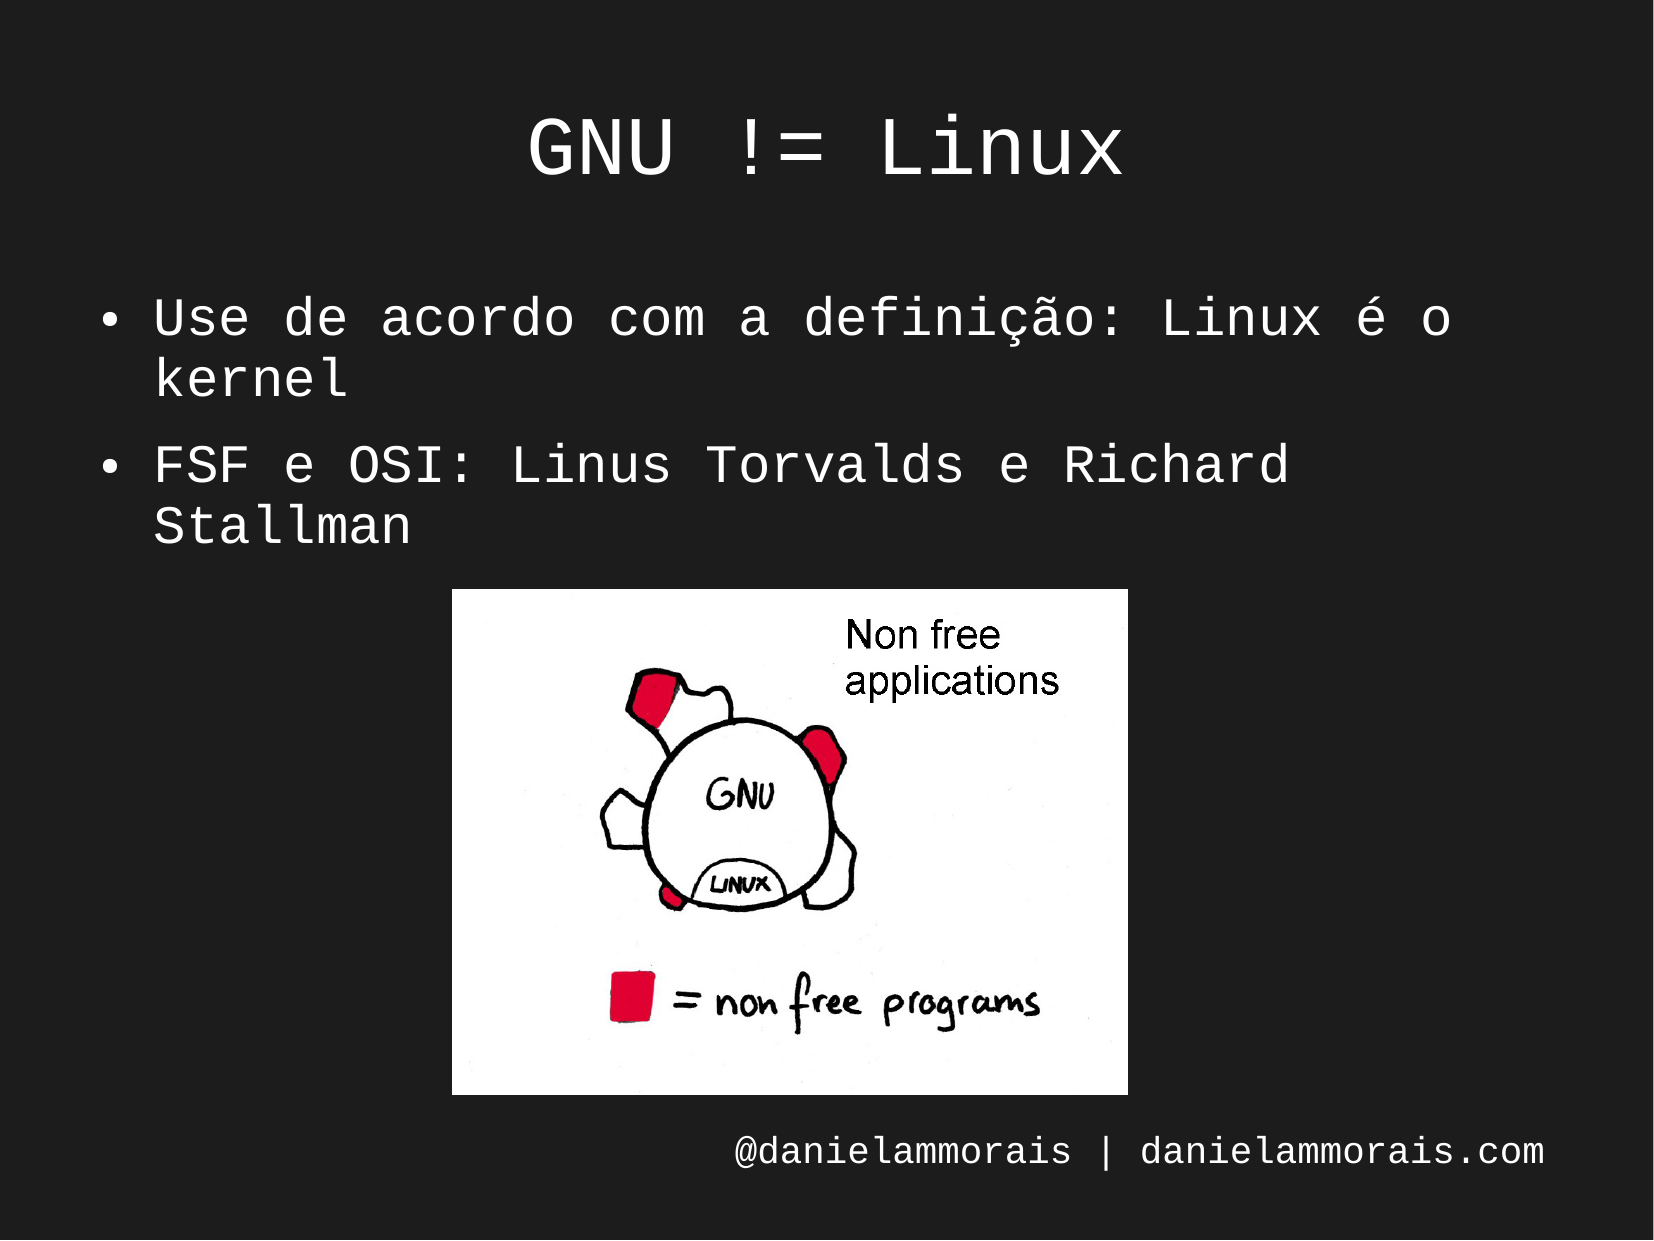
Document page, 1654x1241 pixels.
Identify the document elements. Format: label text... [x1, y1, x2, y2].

picture [452, 589, 1128, 1096]
list Use de acordo com a definição: Linux é o kernel FSF e OSI: Linus Torvalds e Richard Stallman [82, 290, 1571, 1010]
text_box @danielammorais | danielammorais.com [720, 1125, 1654, 1225]
title GNU != Linux [82, 49, 1571, 257]
